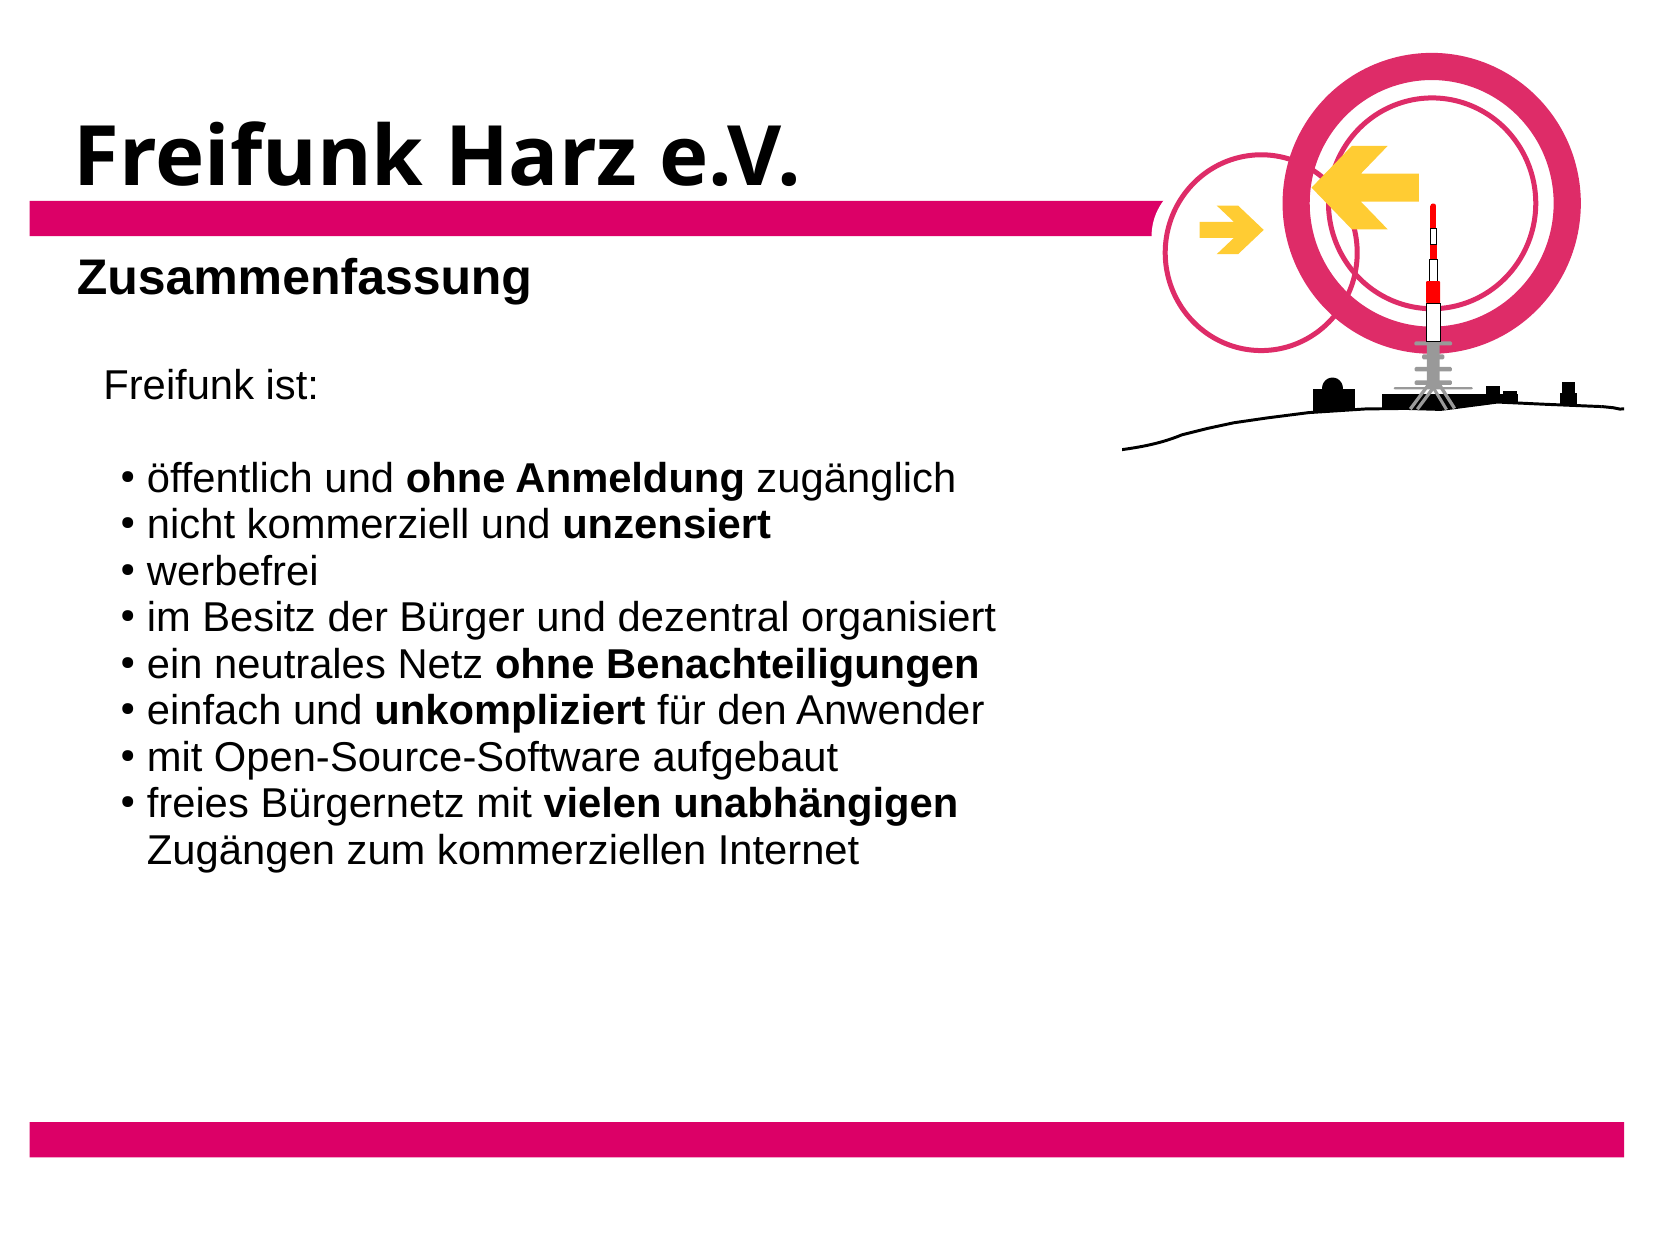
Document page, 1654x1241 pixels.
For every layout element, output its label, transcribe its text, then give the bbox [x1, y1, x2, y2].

text_box Freifunk ist: öffentlich und ohne Anmeldung zugänglich nicht kommerziell und unzensiert werbefrei im Besitz der Bürger und dezentral organisiert ein neutrales Netz ohne Benachteiligungen einfach und unkompliziert für den Anwender mit Open-Source-Software aufgebaut freies Bürgernetz mit vielen unabhängigen Zugängen zum kommerziellen Internet [88, 354, 1123, 1093]
subtitle Zusammenfassung [76, 218, 697, 337]
